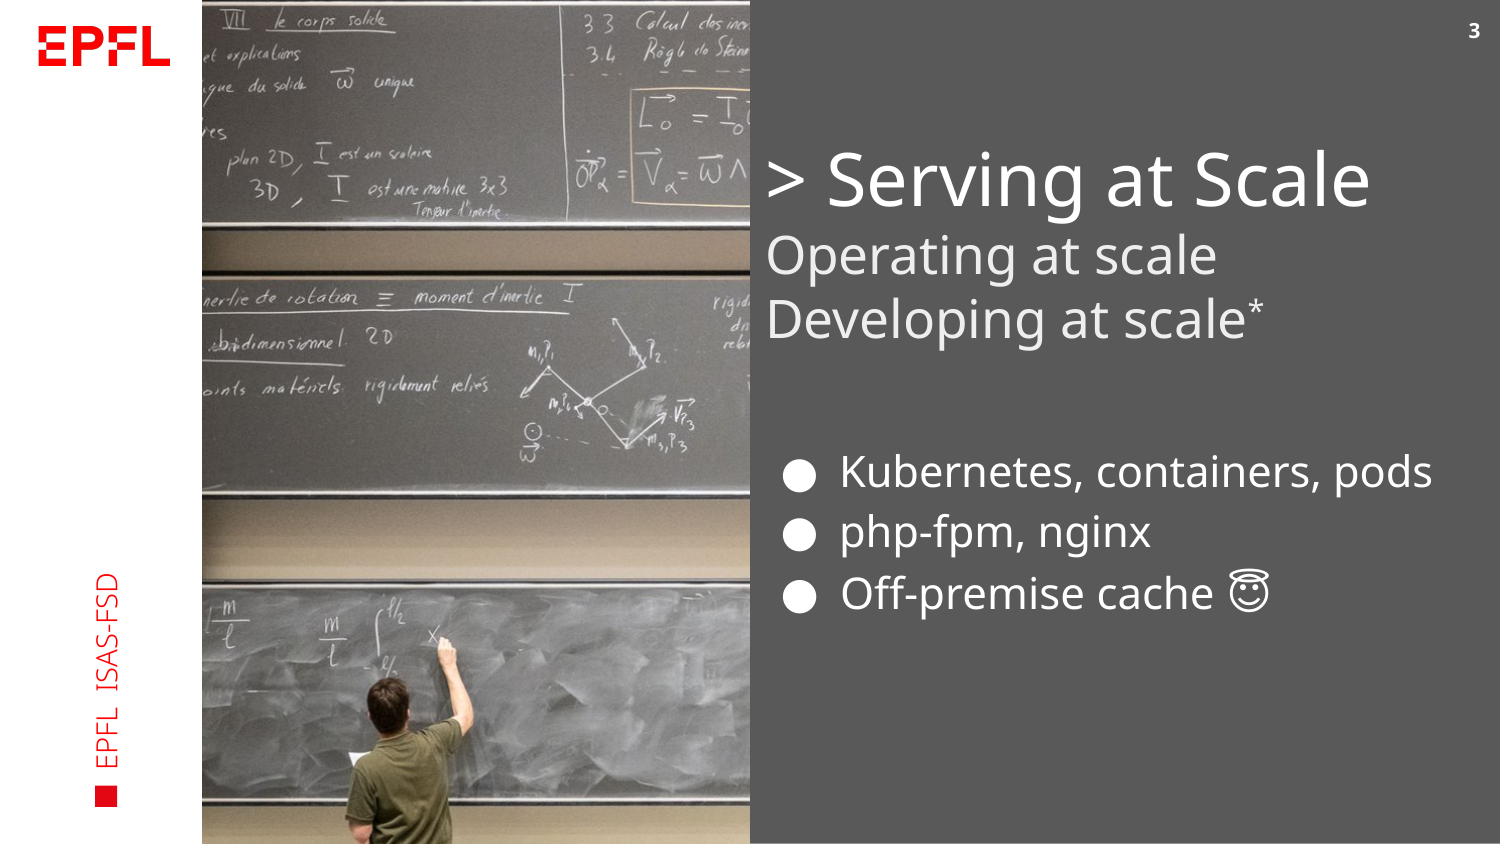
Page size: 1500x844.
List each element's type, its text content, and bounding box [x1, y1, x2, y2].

list Off-premise cache 😇 [750, 542, 1449, 696]
title > Serving at Scale Operating at scale Developing at scale* [750, 117, 1449, 369]
slide_number <number> [1415, 0, 1496, 65]
picture [202, 0, 750, 844]
list Kubernetes, containers, pods php-fpm, nginx [750, 421, 1449, 542]
picture [38, 26, 170, 66]
